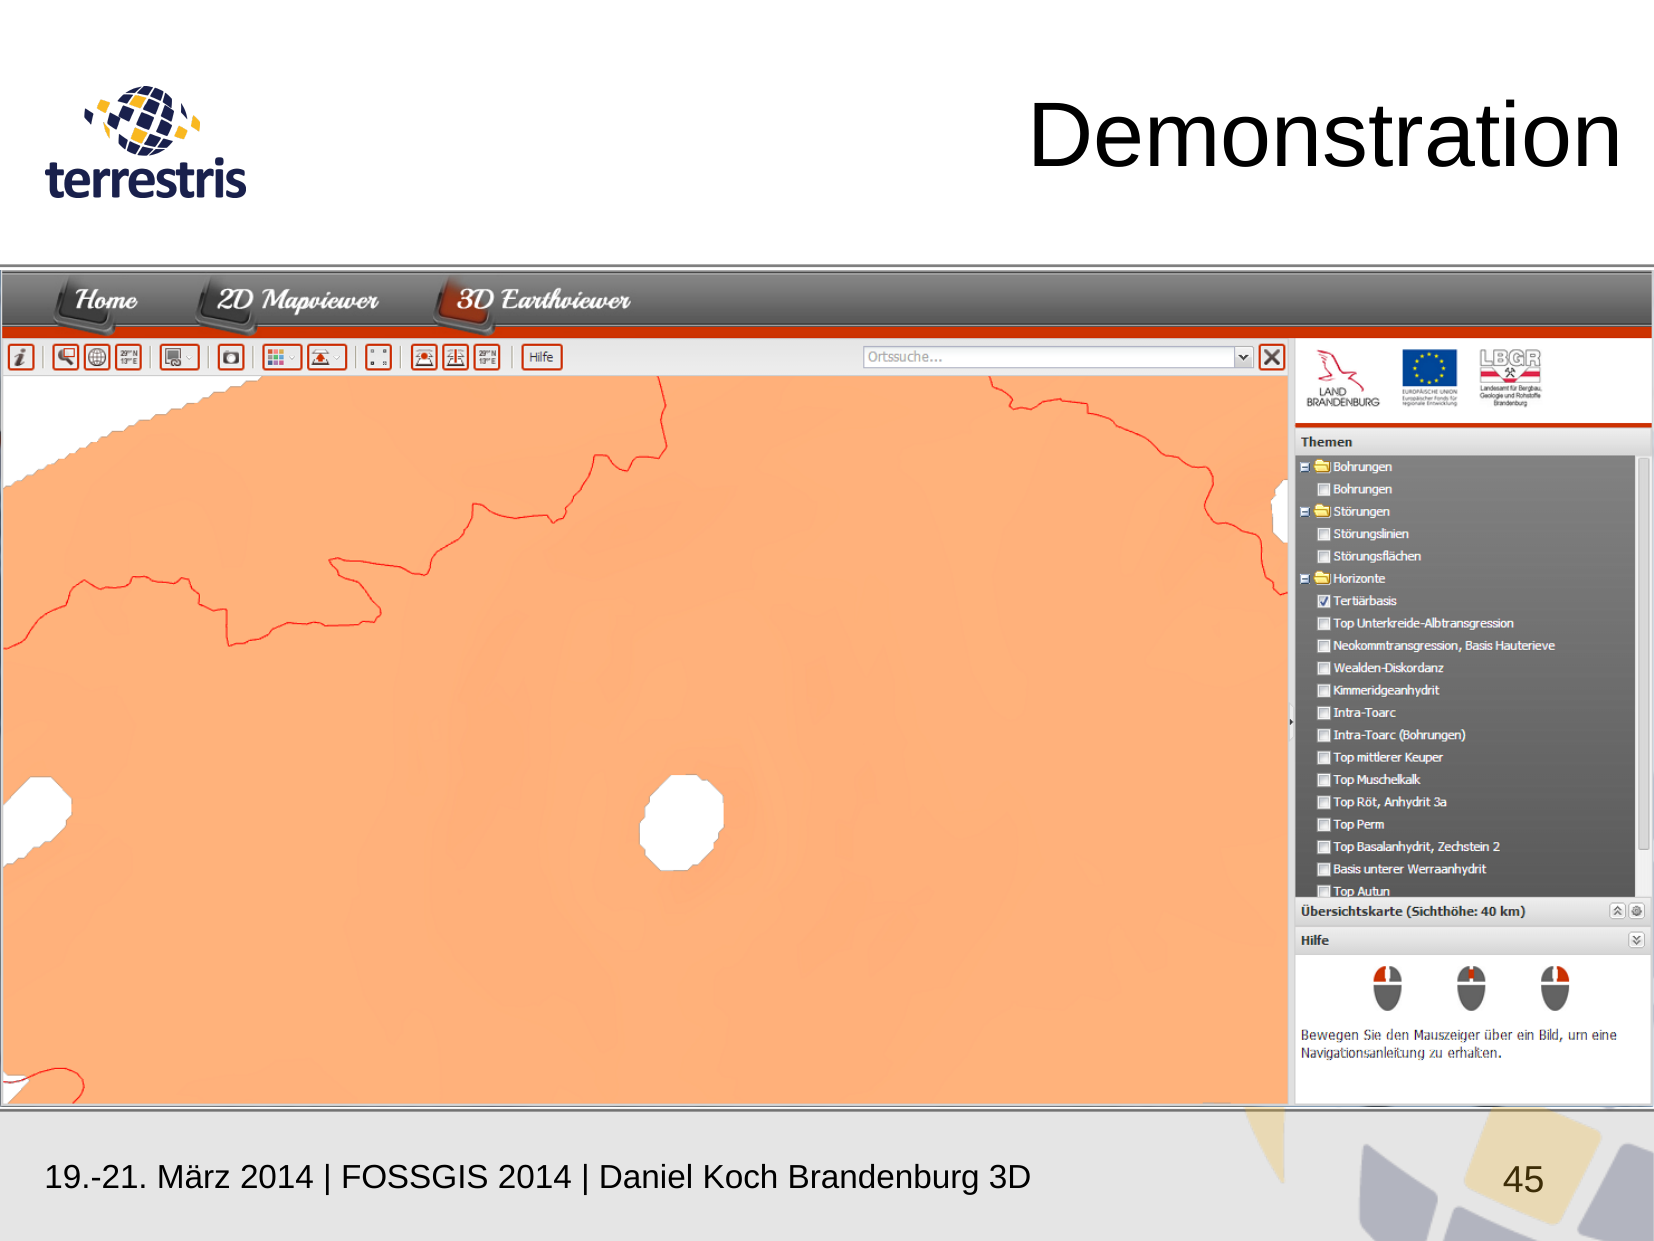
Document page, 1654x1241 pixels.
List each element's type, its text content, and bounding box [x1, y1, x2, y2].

picture [45, 86, 246, 198]
picture [0, 270, 1654, 1241]
title Demonstration [295, 31, 1624, 239]
